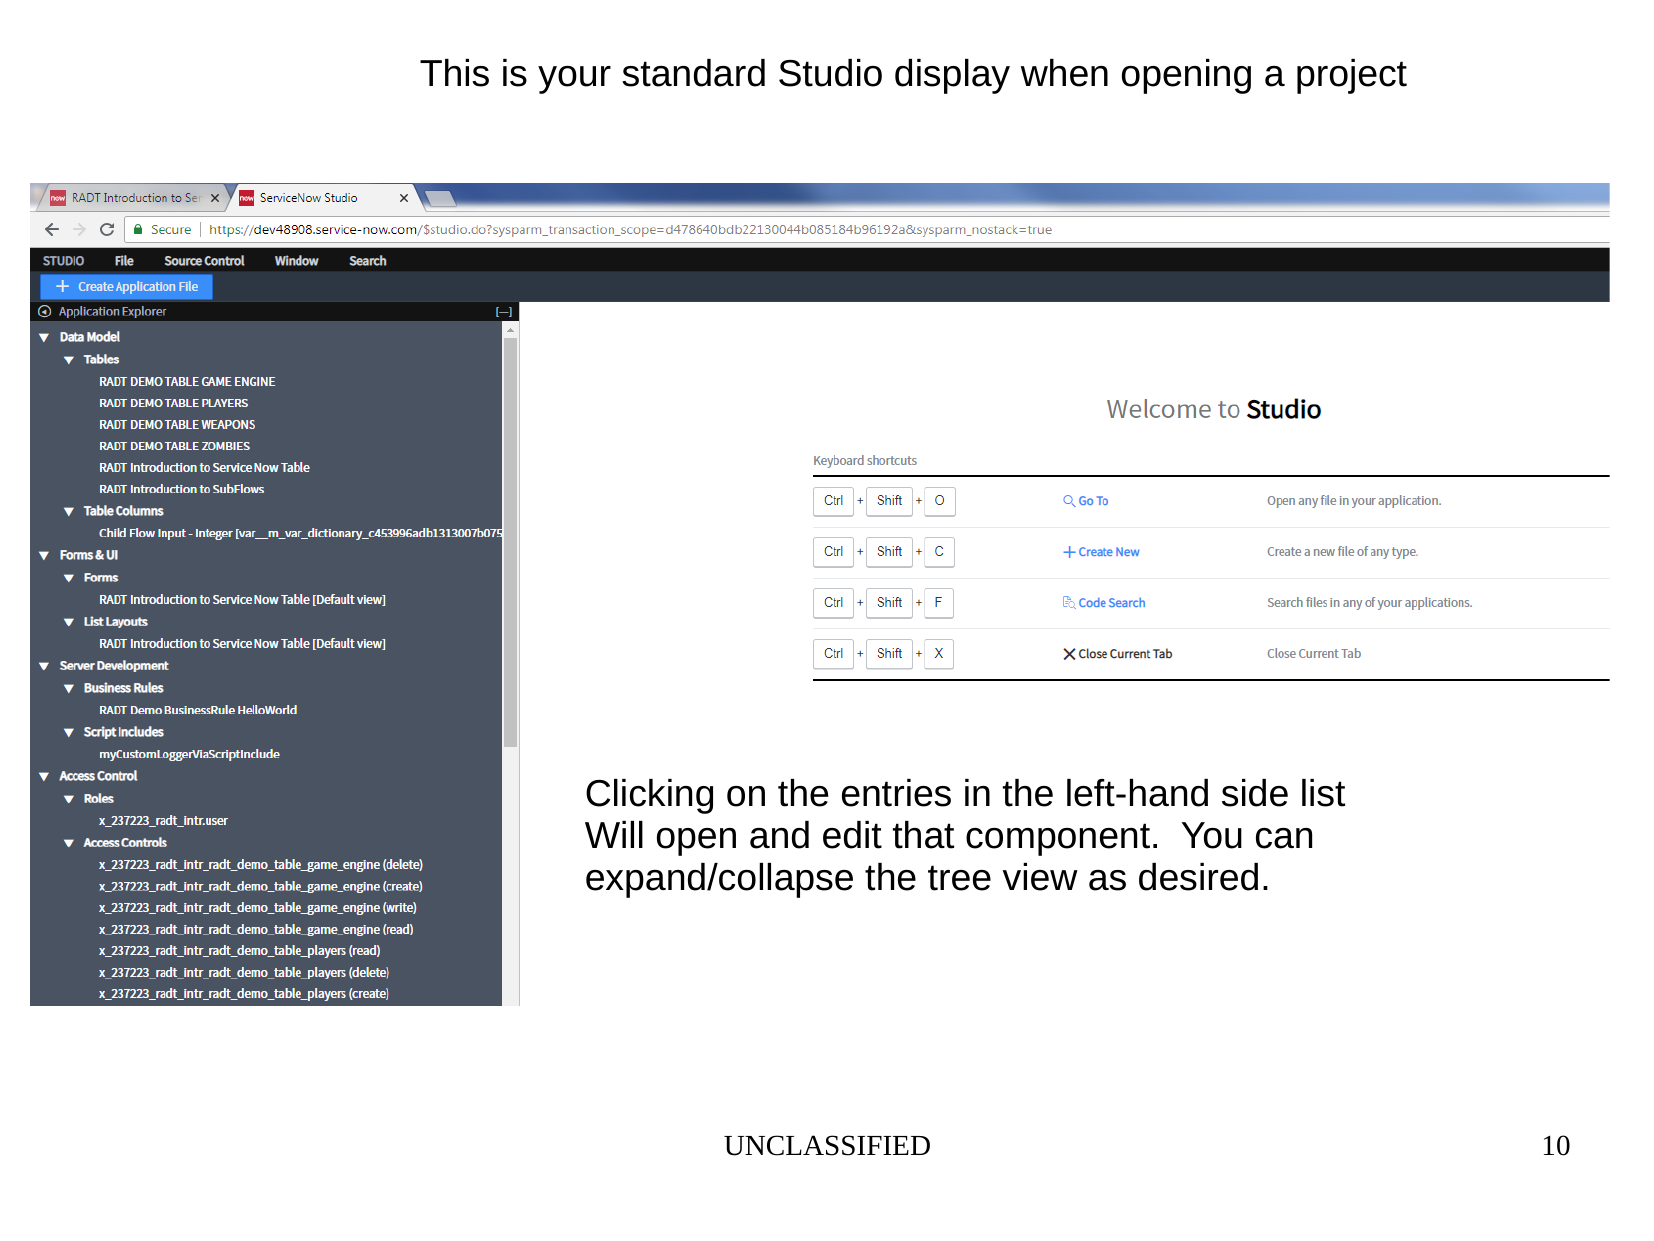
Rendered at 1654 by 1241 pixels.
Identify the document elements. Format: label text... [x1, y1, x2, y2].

text_box Clicking on the entries in the left-hand side list Will open and edit that component. You can expand/collapse the tree view as desired. [570, 765, 1366, 906]
text_box This is your standard Studio display when opening a project [405, 45, 1471, 102]
picture [30, 183, 1610, 1006]
